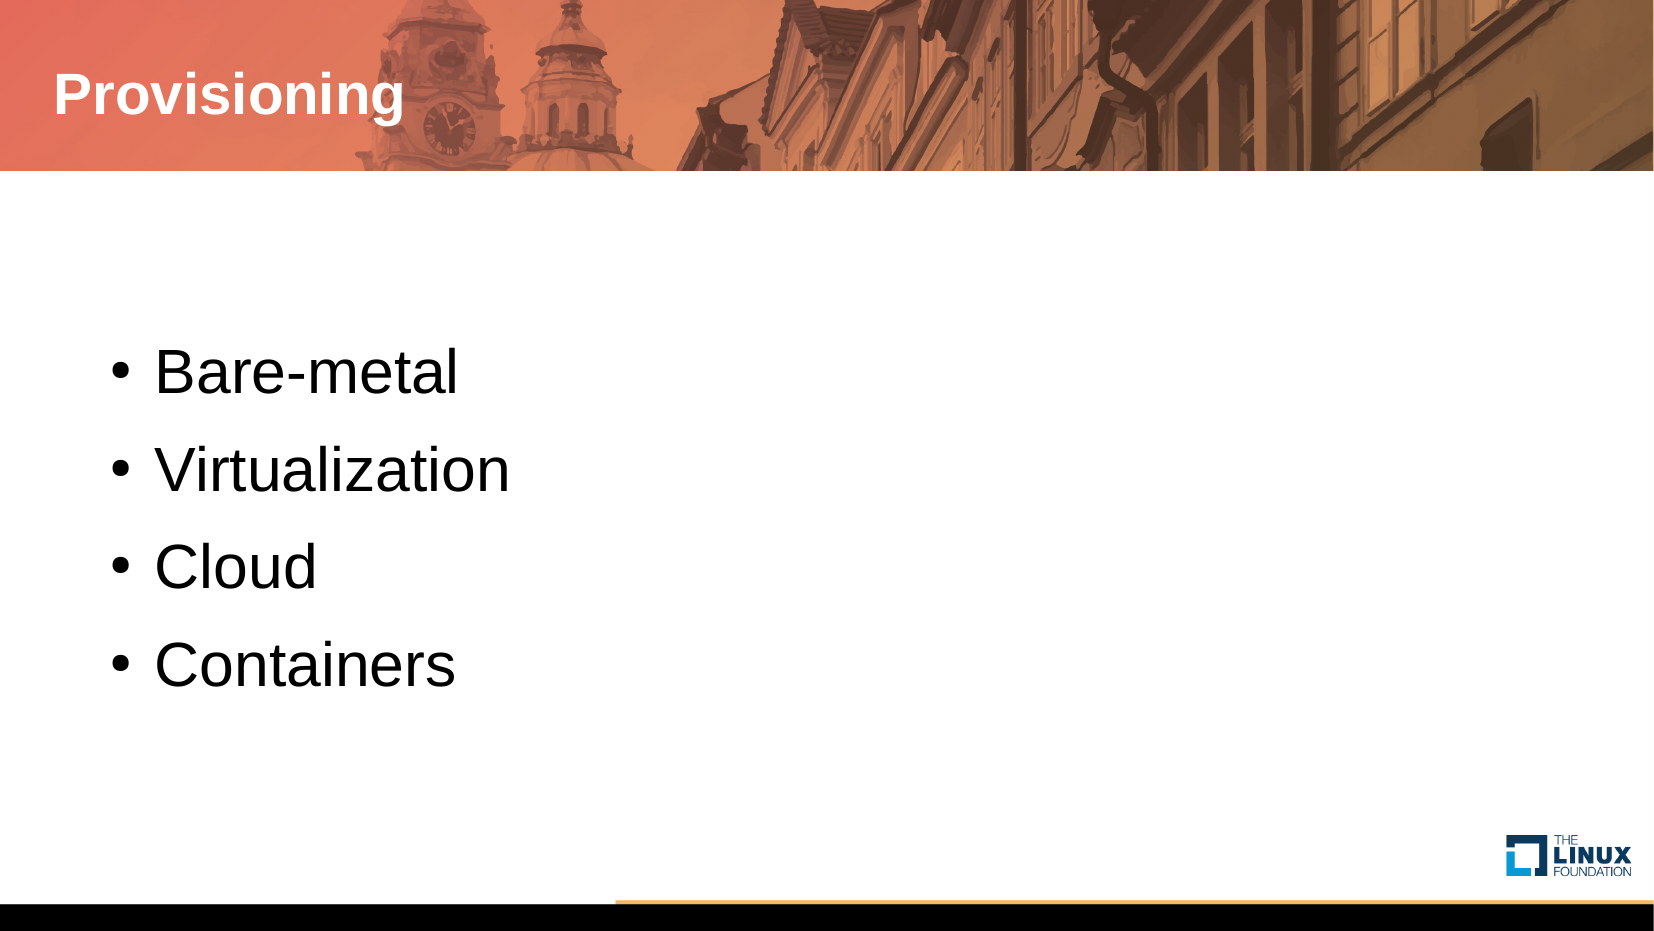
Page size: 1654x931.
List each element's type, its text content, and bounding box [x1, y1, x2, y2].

list Bare-metal Virtualization Cloud Containers [94, 337, 1583, 700]
picture [0, 0, 1654, 931]
title Provisioning [53, 21, 1571, 167]
